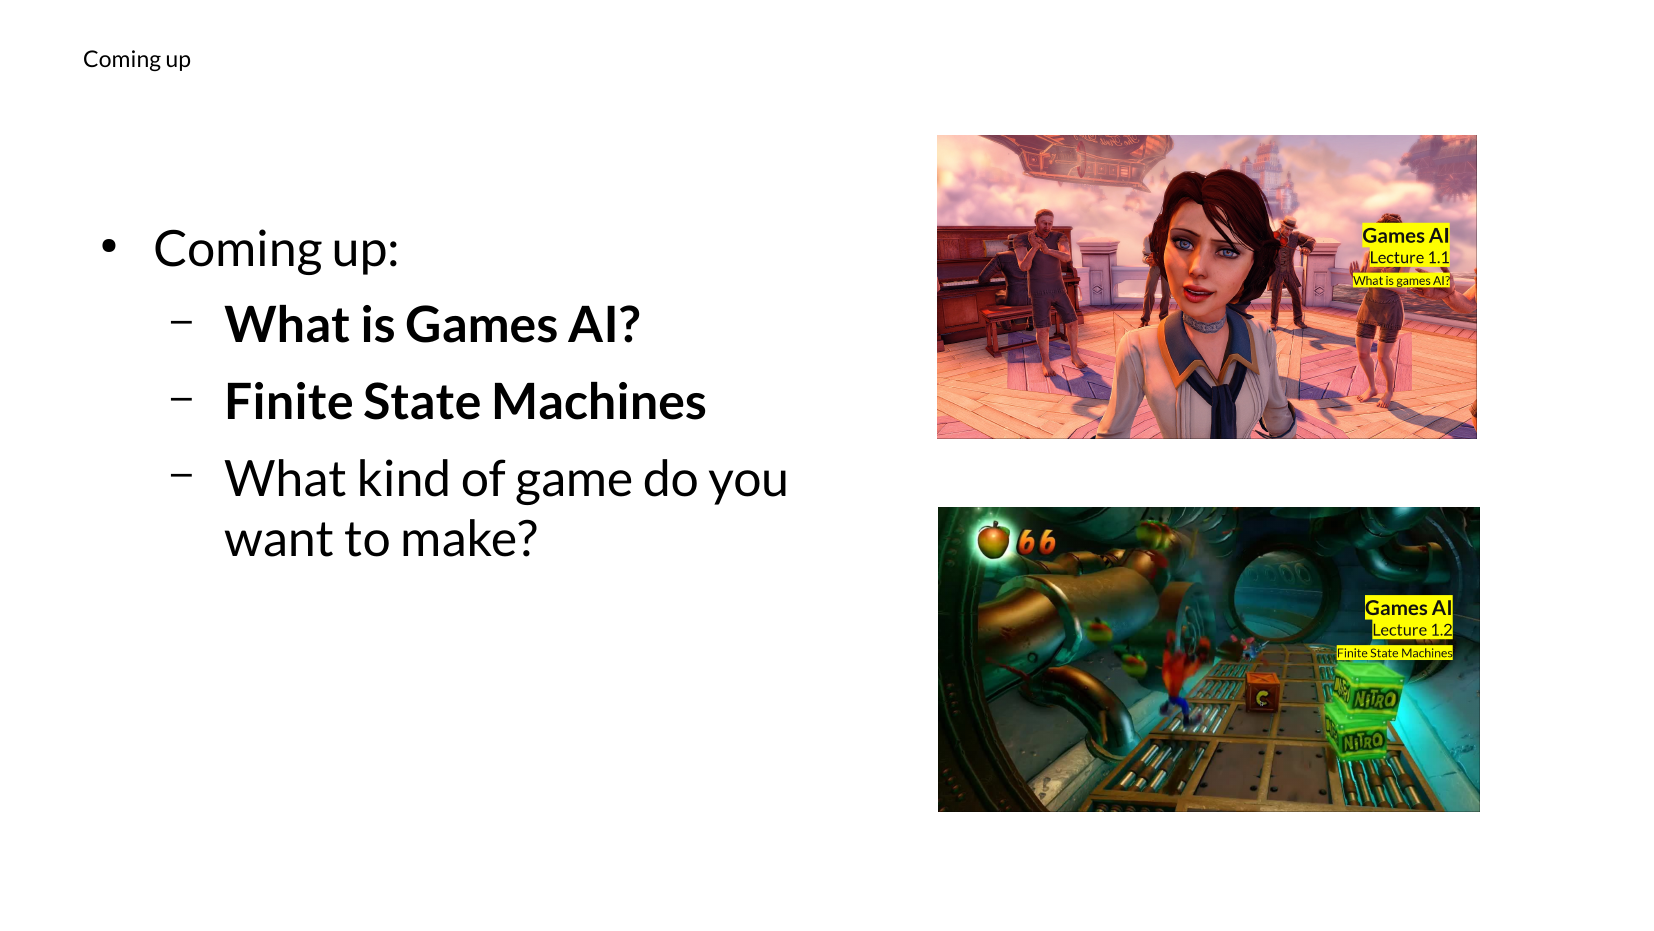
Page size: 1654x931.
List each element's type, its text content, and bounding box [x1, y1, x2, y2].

list Coming up: What is Games AI? Finite State Machines What kind of game do you want to make? [82, 217, 809, 839]
picture [937, 135, 1477, 439]
title Coming up [83, 0, 1571, 119]
picture [938, 507, 1480, 813]
